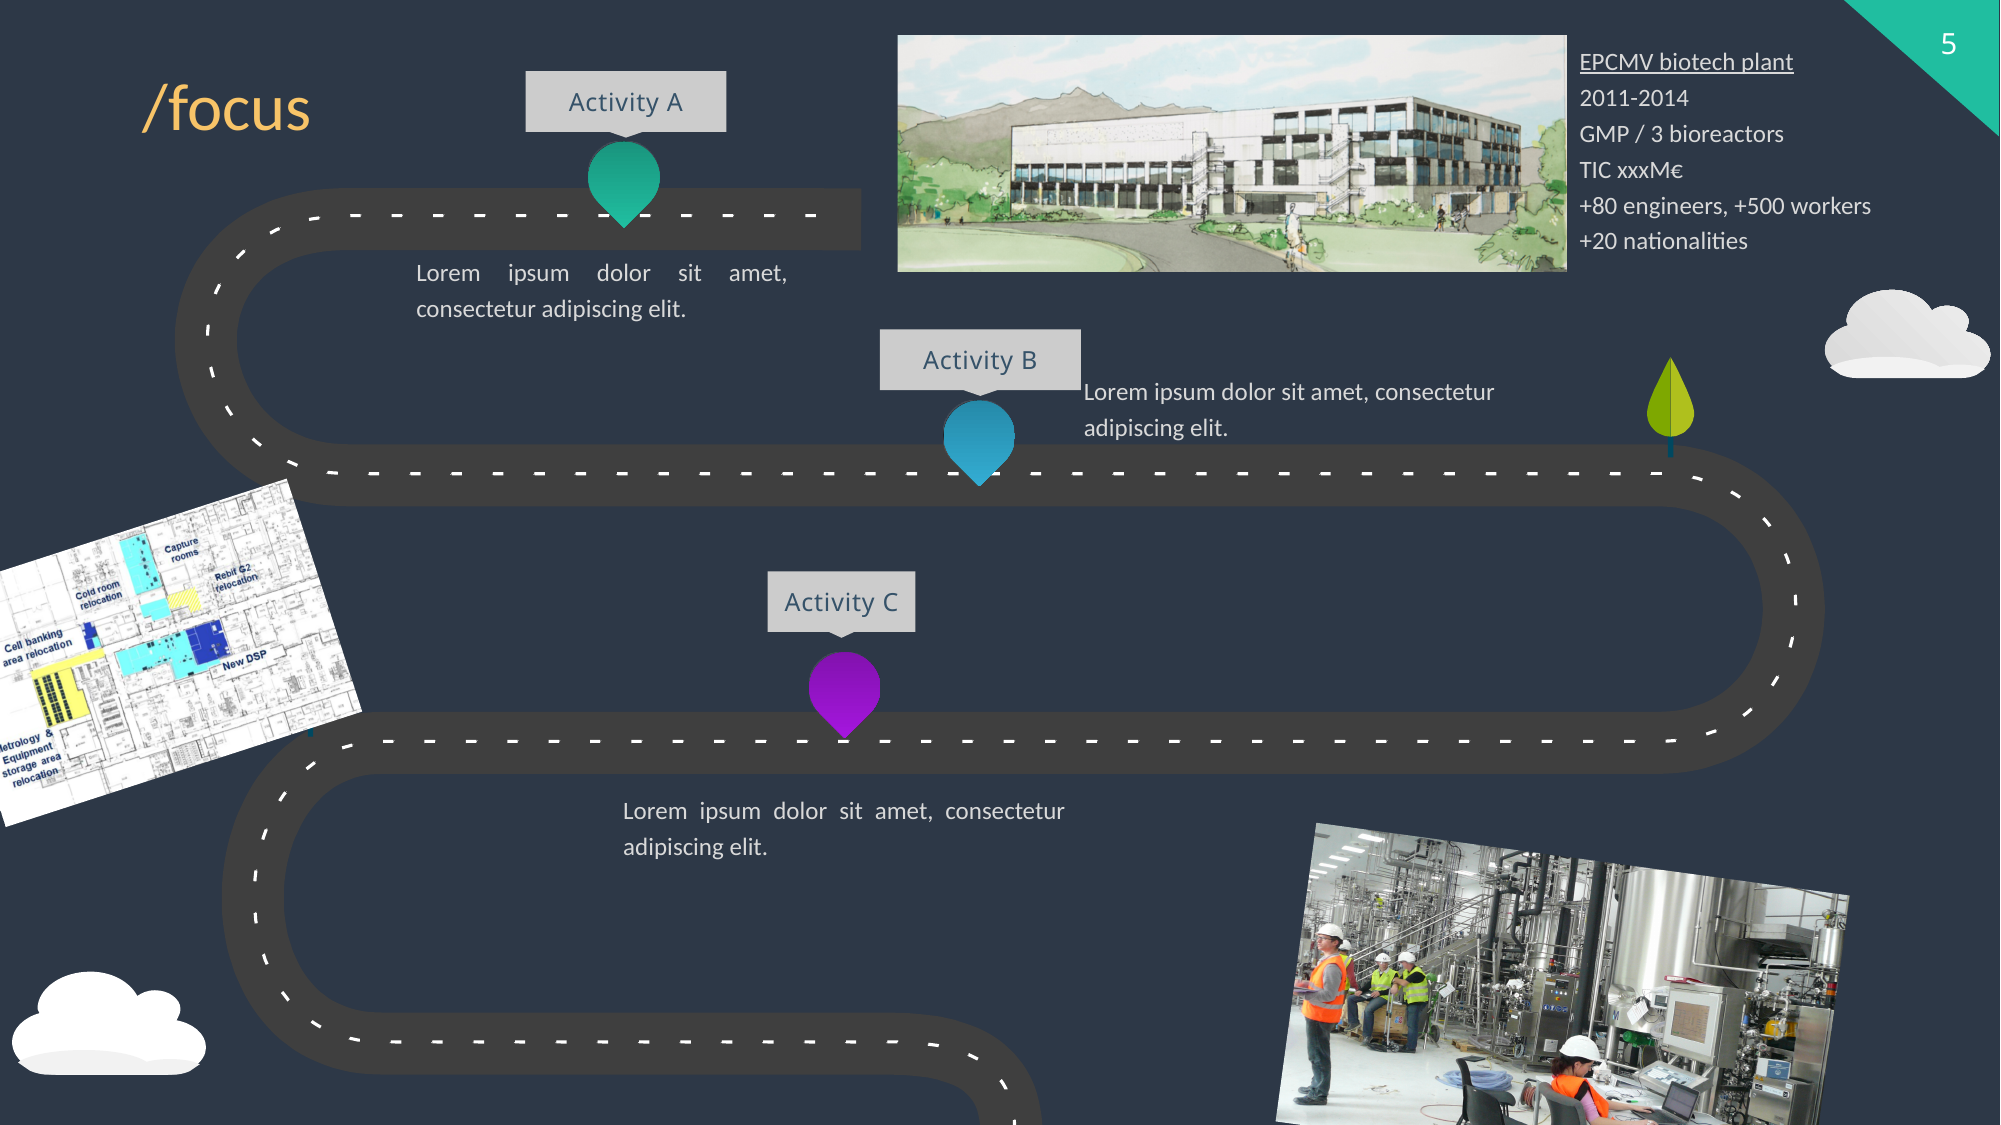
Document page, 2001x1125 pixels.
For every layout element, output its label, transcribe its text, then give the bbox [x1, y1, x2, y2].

picture [1275, 822, 1850, 1125]
text_box [943, 400, 1015, 487]
picture [897, 35, 1567, 272]
text_box [307, 728, 314, 737]
text_box Lorem ipsum dolor sit amet, consectetur adipiscing elit. [401, 243, 804, 330]
text_box [1647, 357, 1695, 458]
text_box Activity A [525, 71, 727, 138]
text_box [809, 652, 881, 739]
text_box EPCMV biotech plant 2011-2014 GMP / 3 bioreactors TIC xxxM€ +80 engineers, +500 workers +20 nationalities [1564, 32, 1997, 263]
text_box [1824, 289, 1991, 379]
picture [0, 478, 363, 828]
text_box Lorem ipsum dolor sit amet, consectetur adipiscing elit. [1068, 362, 1530, 449]
text_box Activity B [879, 329, 1081, 396]
text_box Activity C [767, 571, 916, 638]
text_box Lorem ipsum dolor sit amet, consectetur adipiscing elit. [608, 781, 1081, 869]
text_box /focus [128, 40, 402, 152]
text_box [588, 141, 660, 228]
text_box [12, 971, 206, 1075]
